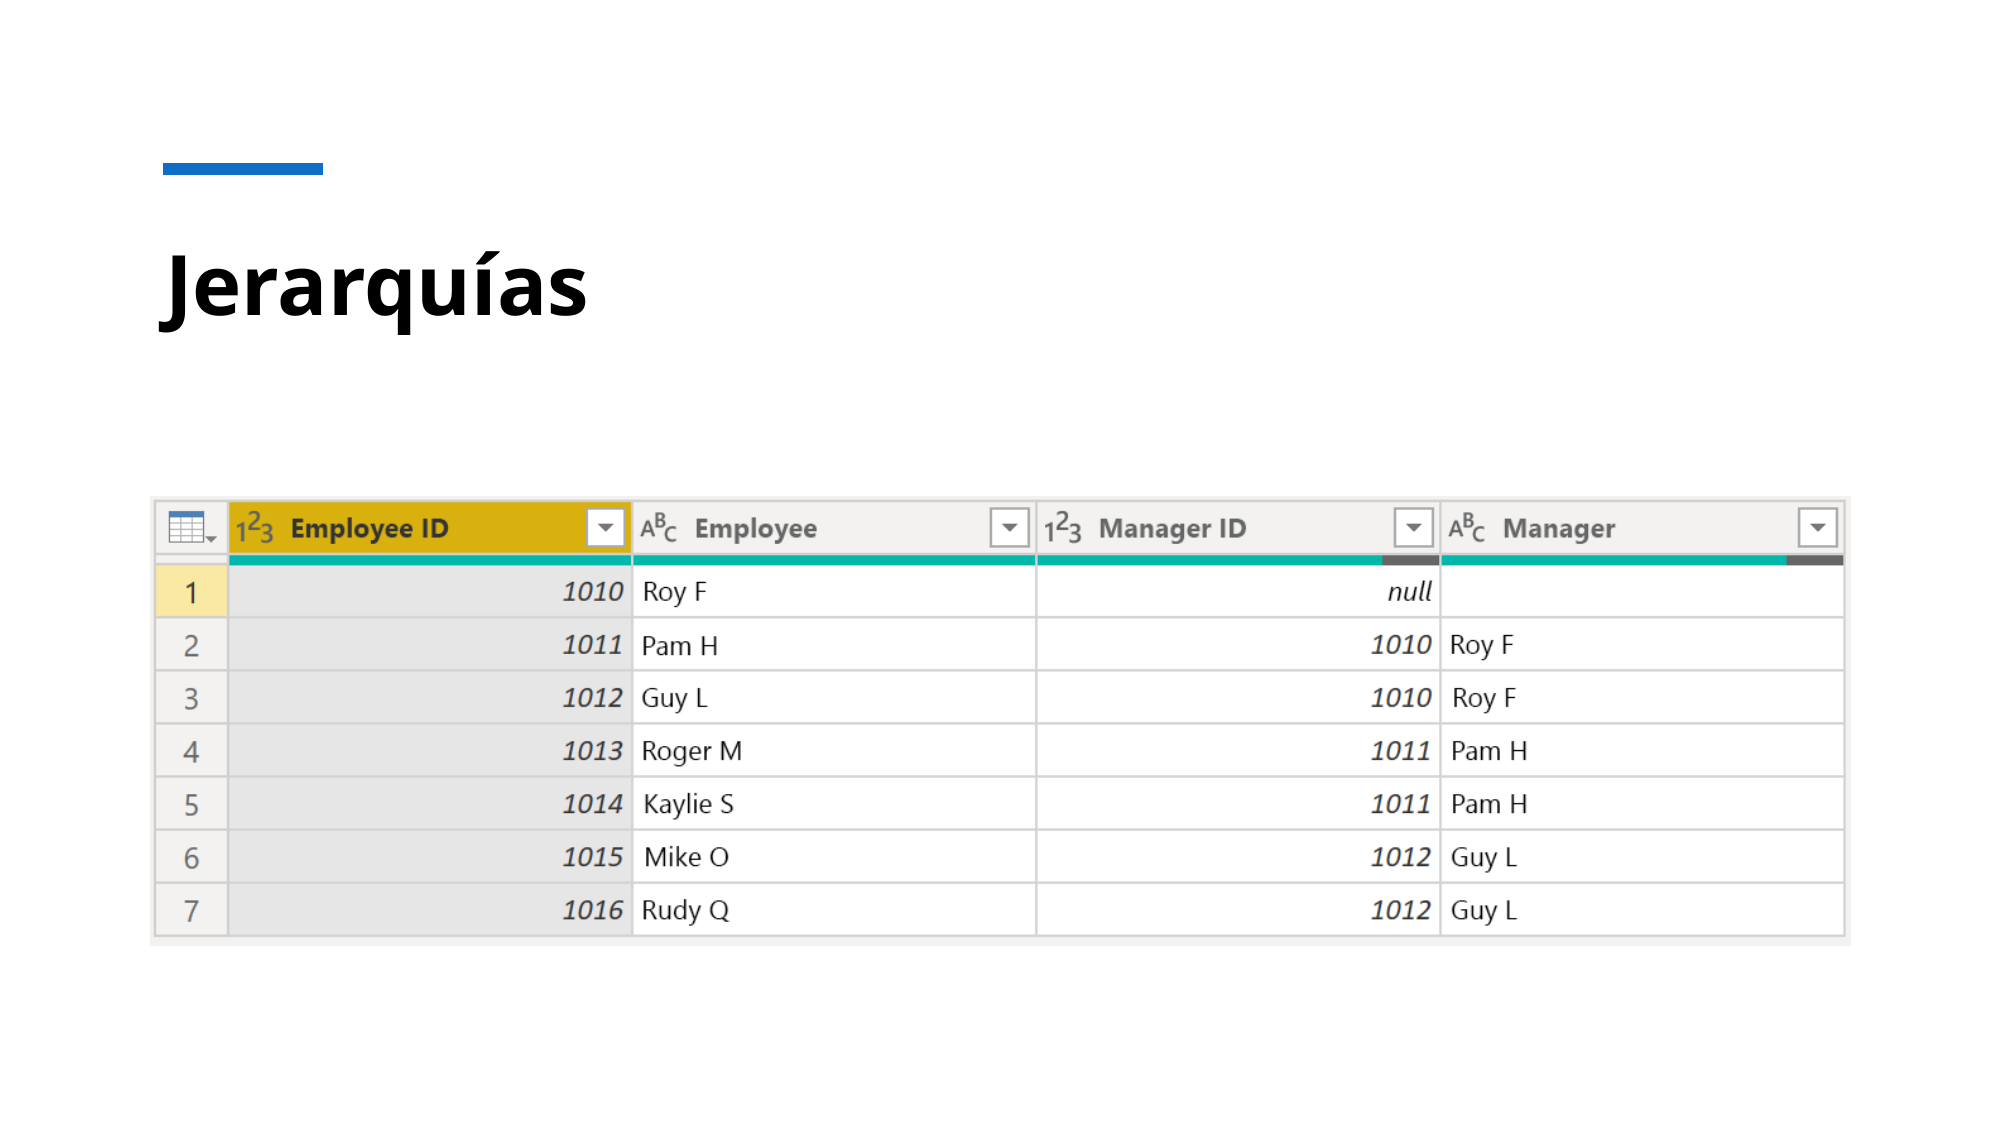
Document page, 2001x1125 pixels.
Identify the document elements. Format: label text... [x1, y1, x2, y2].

title Jerarquías [150, 224, 1851, 441]
picture [150, 496, 1851, 947]
